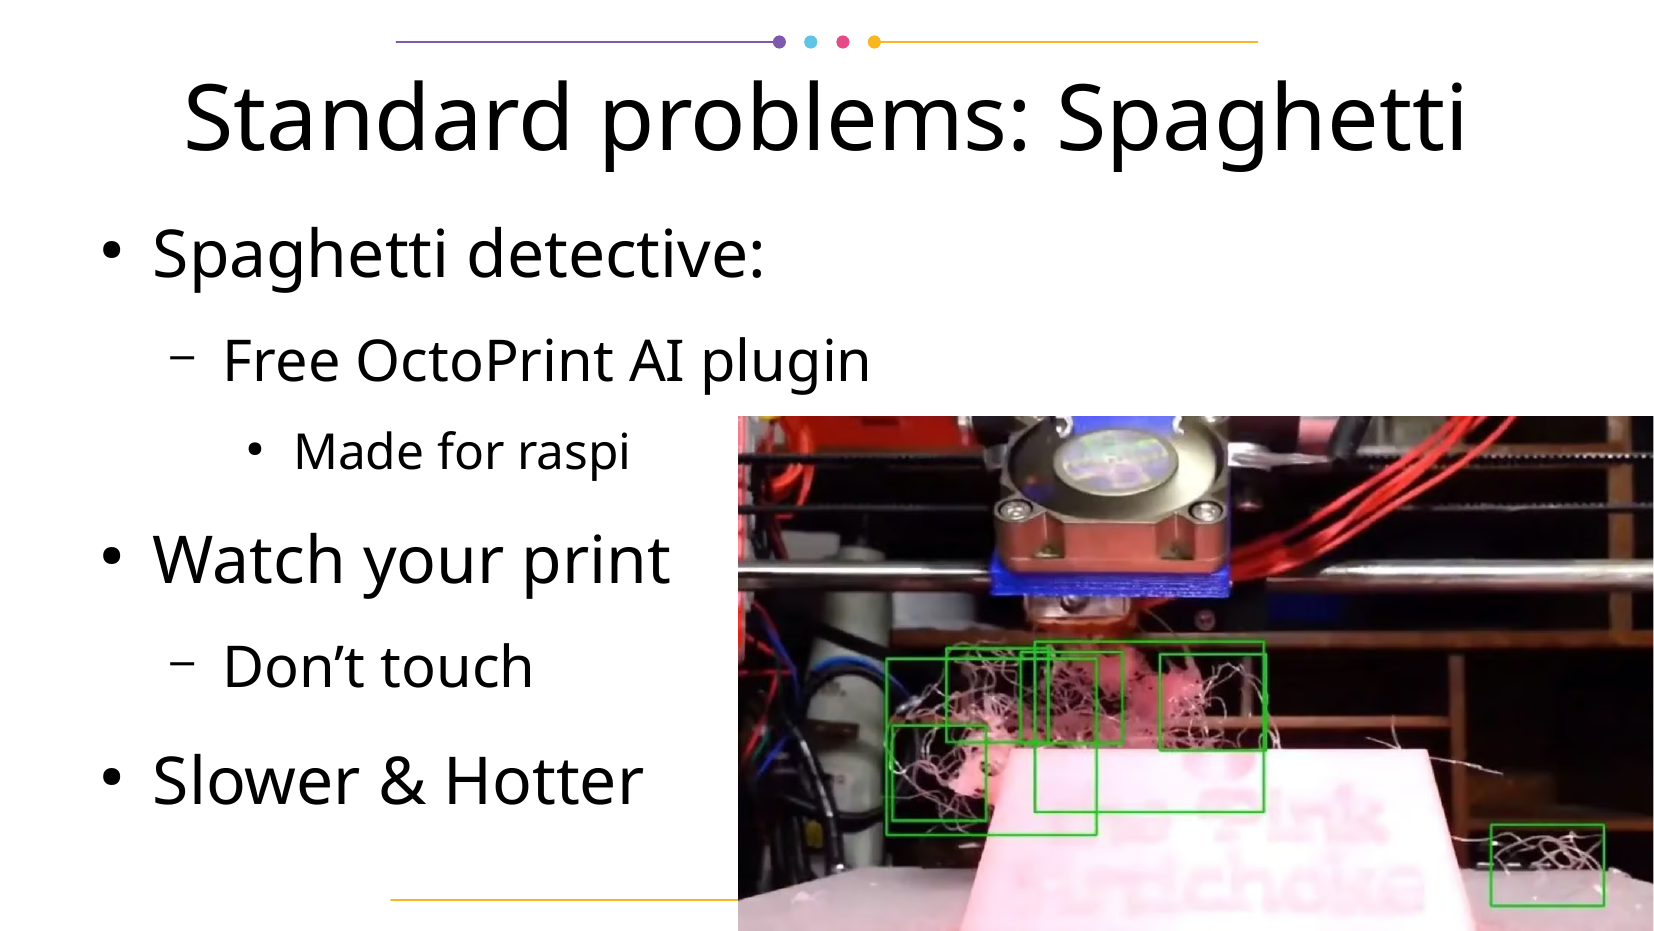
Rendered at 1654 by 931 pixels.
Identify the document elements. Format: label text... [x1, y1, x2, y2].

list Spaghetti detective: Free OctoPrint AI plugin Made for raspi Watch your print Don’t touch Slower & Hotter [82, 206, 1571, 827]
title Standard problems: Spaghetti [82, 37, 1571, 193]
picture [738, 416, 1654, 931]
